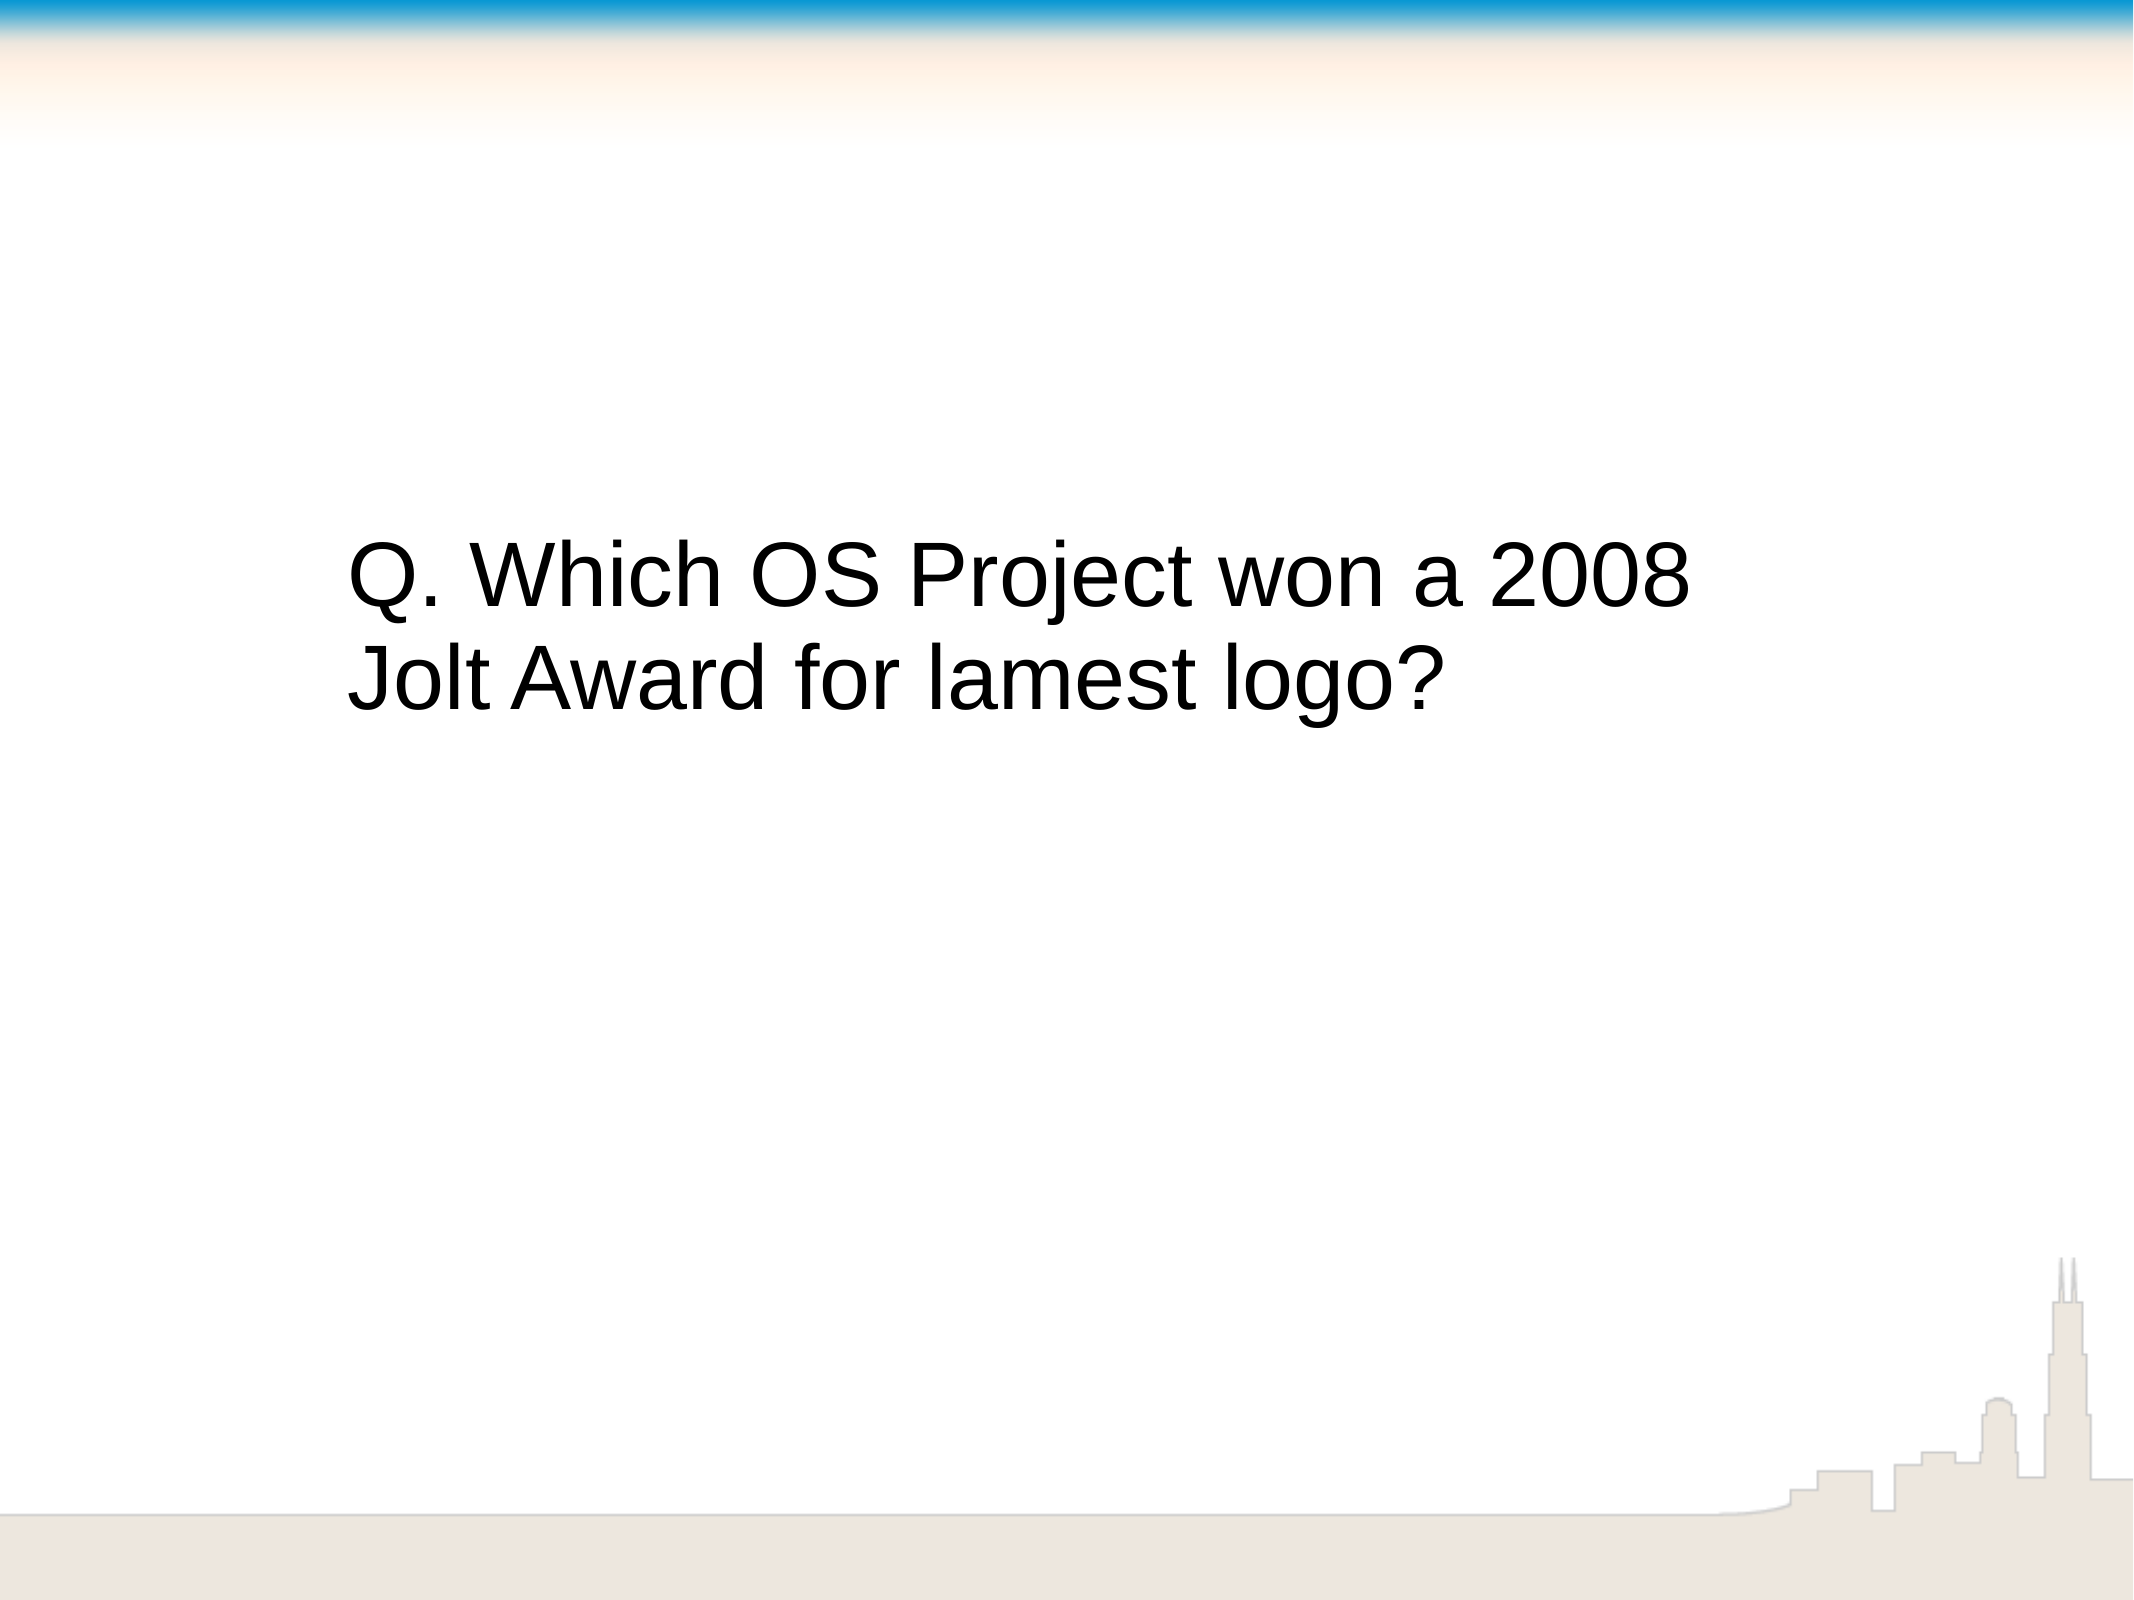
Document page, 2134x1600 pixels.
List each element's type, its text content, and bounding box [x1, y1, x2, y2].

picture [0, 4, 2134, 1600]
subtitle Q. Which OS Project won a 2008 Jolt Award for lamest logo? [347, 259, 1786, 1301]
